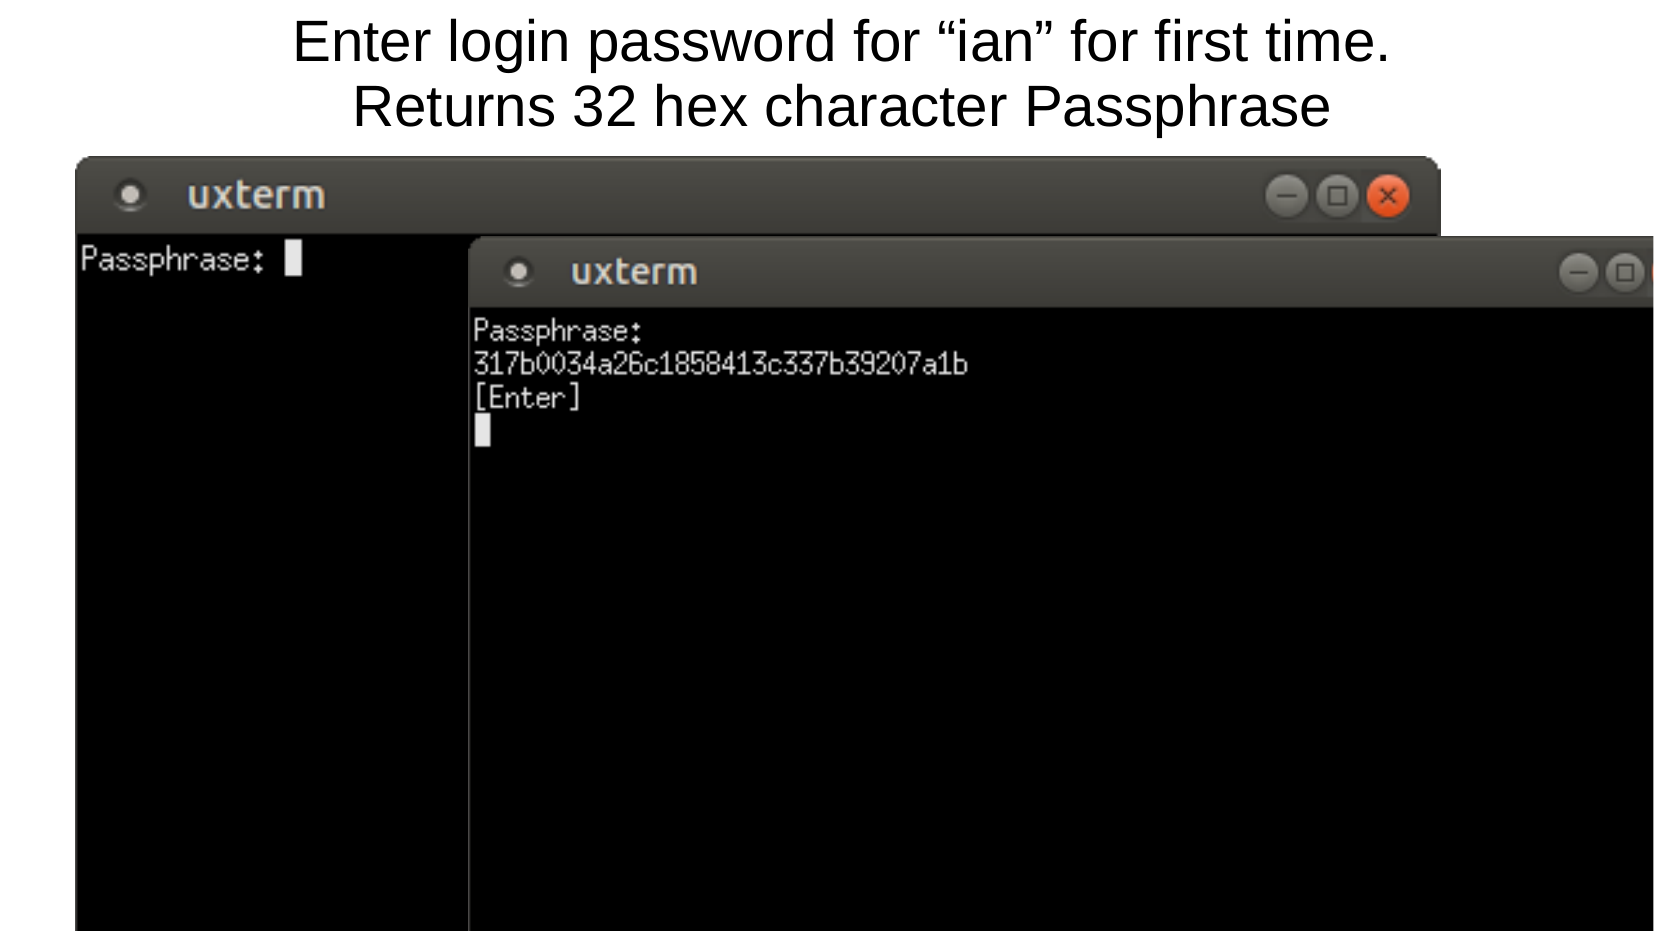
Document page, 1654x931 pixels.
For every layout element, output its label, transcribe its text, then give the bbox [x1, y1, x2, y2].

picture [75, 156, 1654, 931]
title Enter login password for “ian” for first time. Returns 32 hex character Passphrase [30, 8, 1621, 139]
